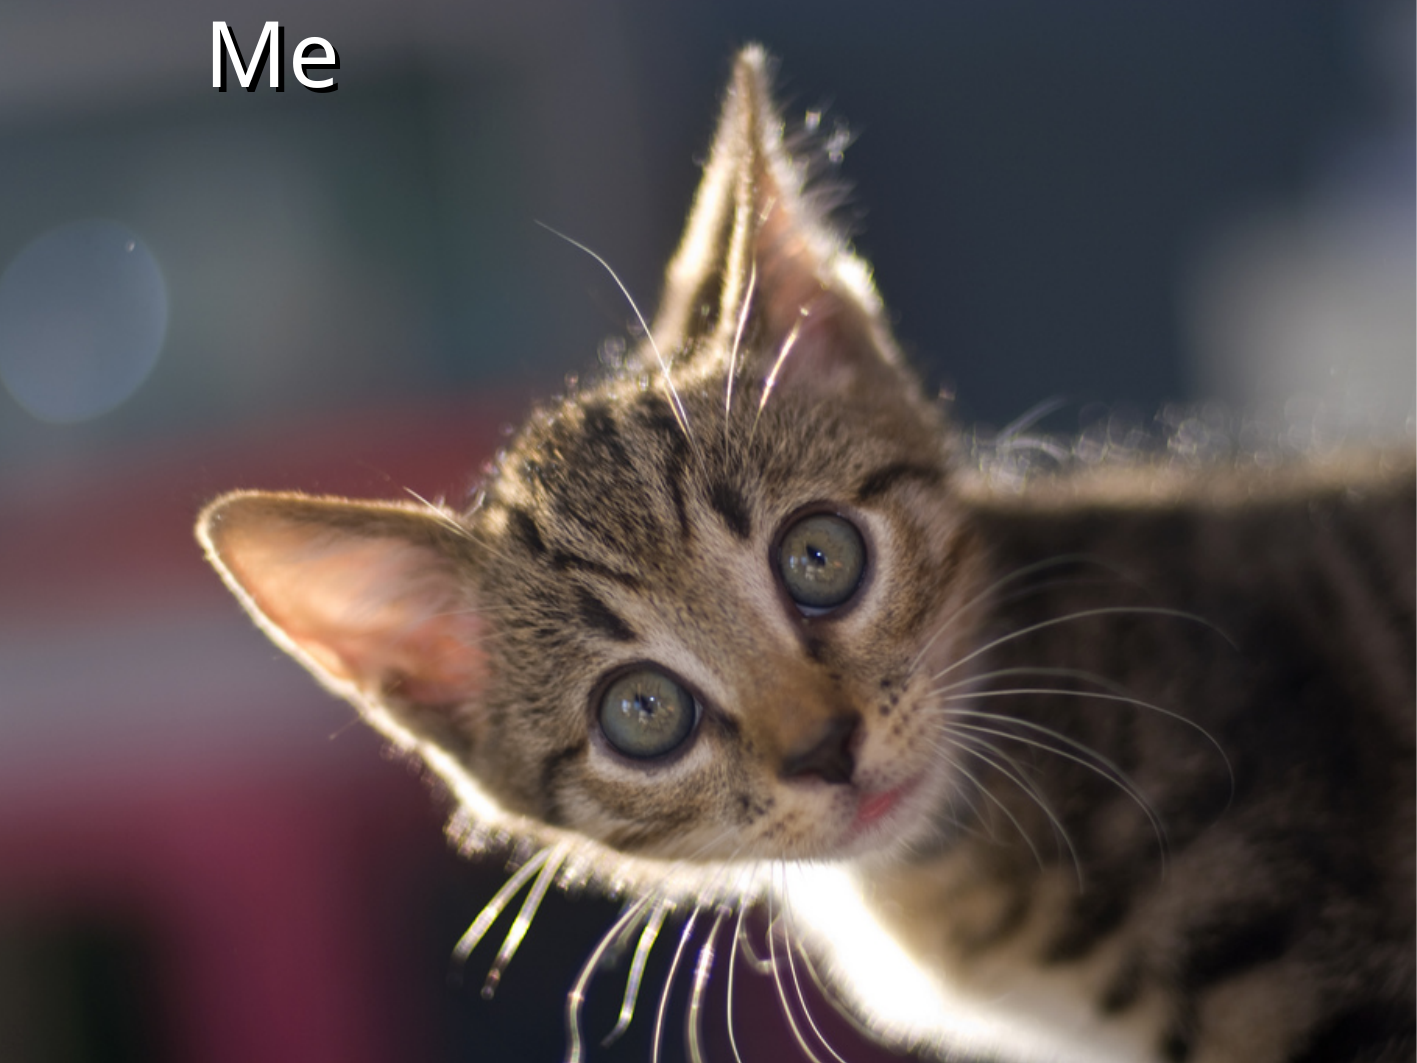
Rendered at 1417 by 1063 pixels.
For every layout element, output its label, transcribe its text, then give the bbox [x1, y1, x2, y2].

picture [0, 0, 1417, 1063]
text_box Me [0, 0, 546, 117]
